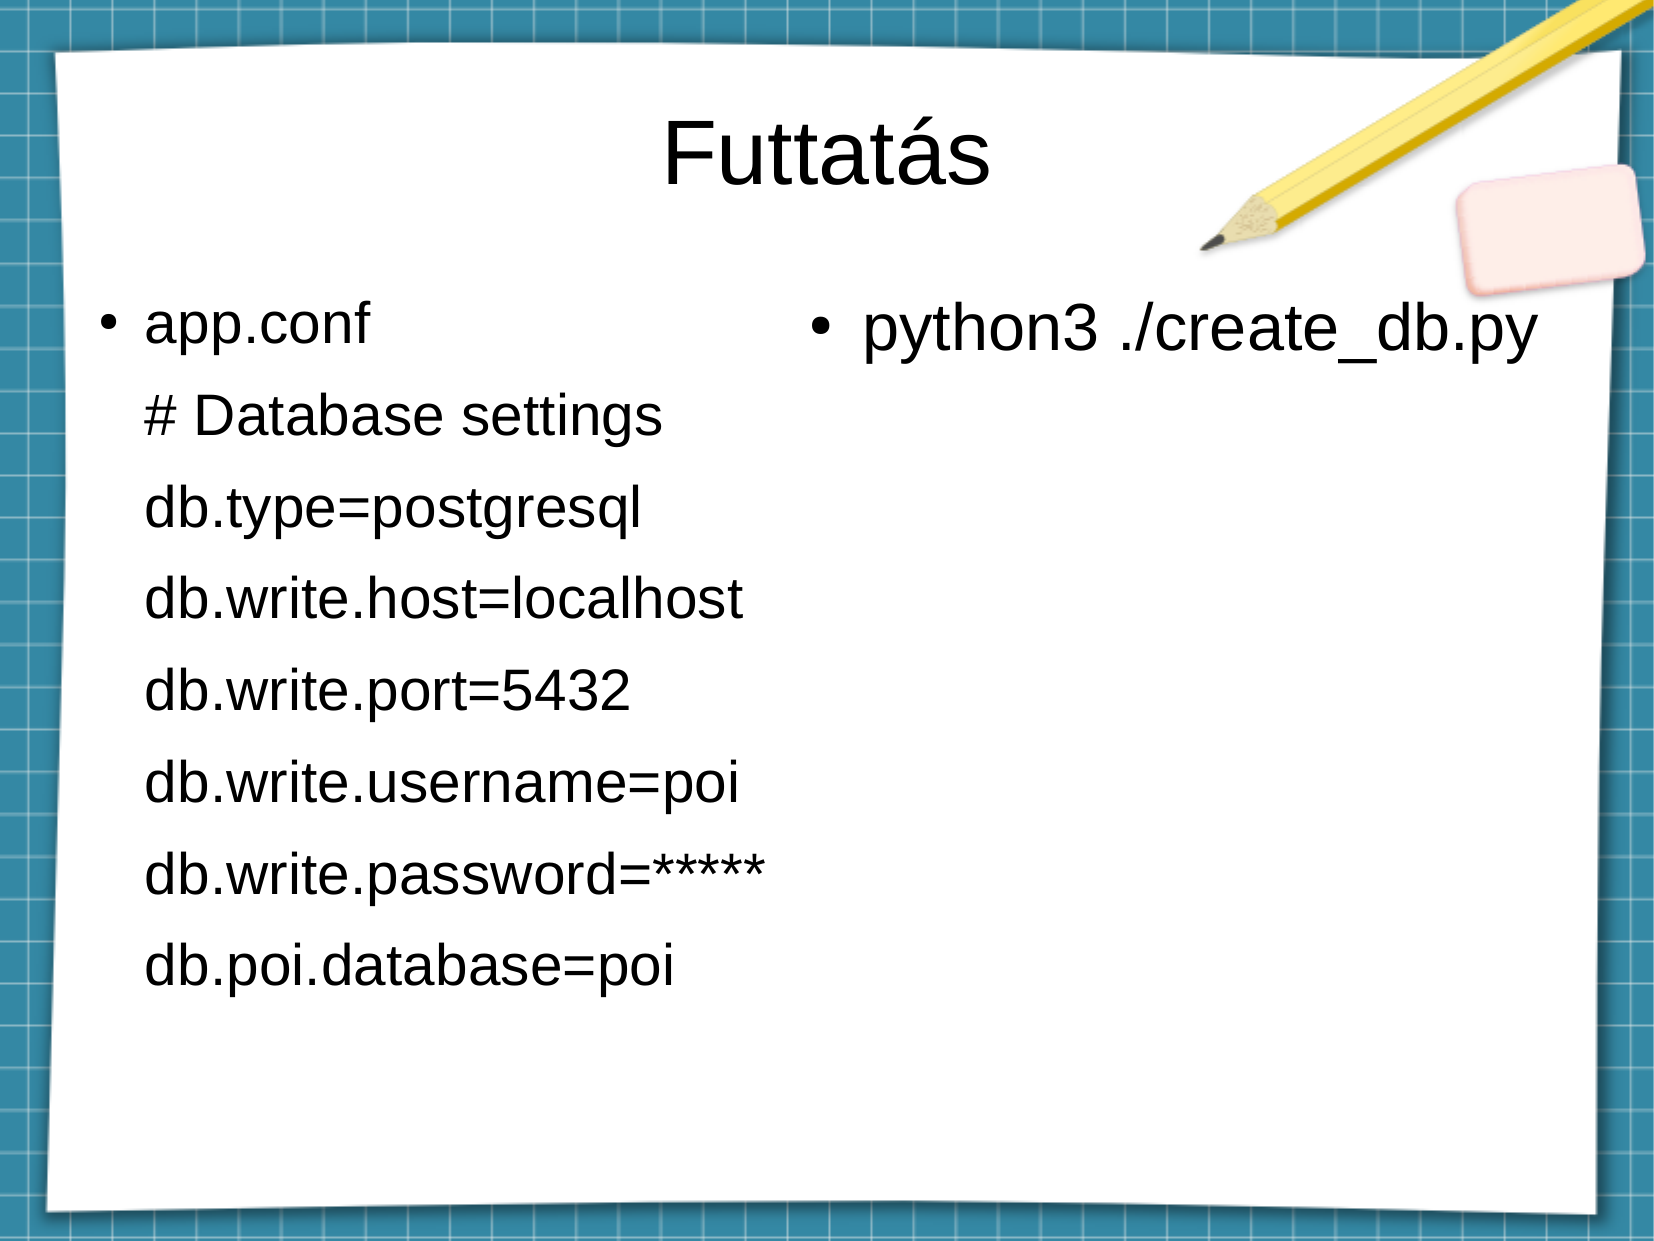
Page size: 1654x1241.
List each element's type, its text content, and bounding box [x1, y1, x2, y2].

list python3 ./create_db.py [791, 290, 1572, 1010]
title Futtatás [82, 49, 1571, 257]
list app.conf # Database settings db.type=postgresql db.write.host=localhost db.write.port=5432 db.write.username=poi db.write.password=***** db.poi.database=poi [82, 290, 791, 1010]
picture [0, 0, 1654, 1241]
